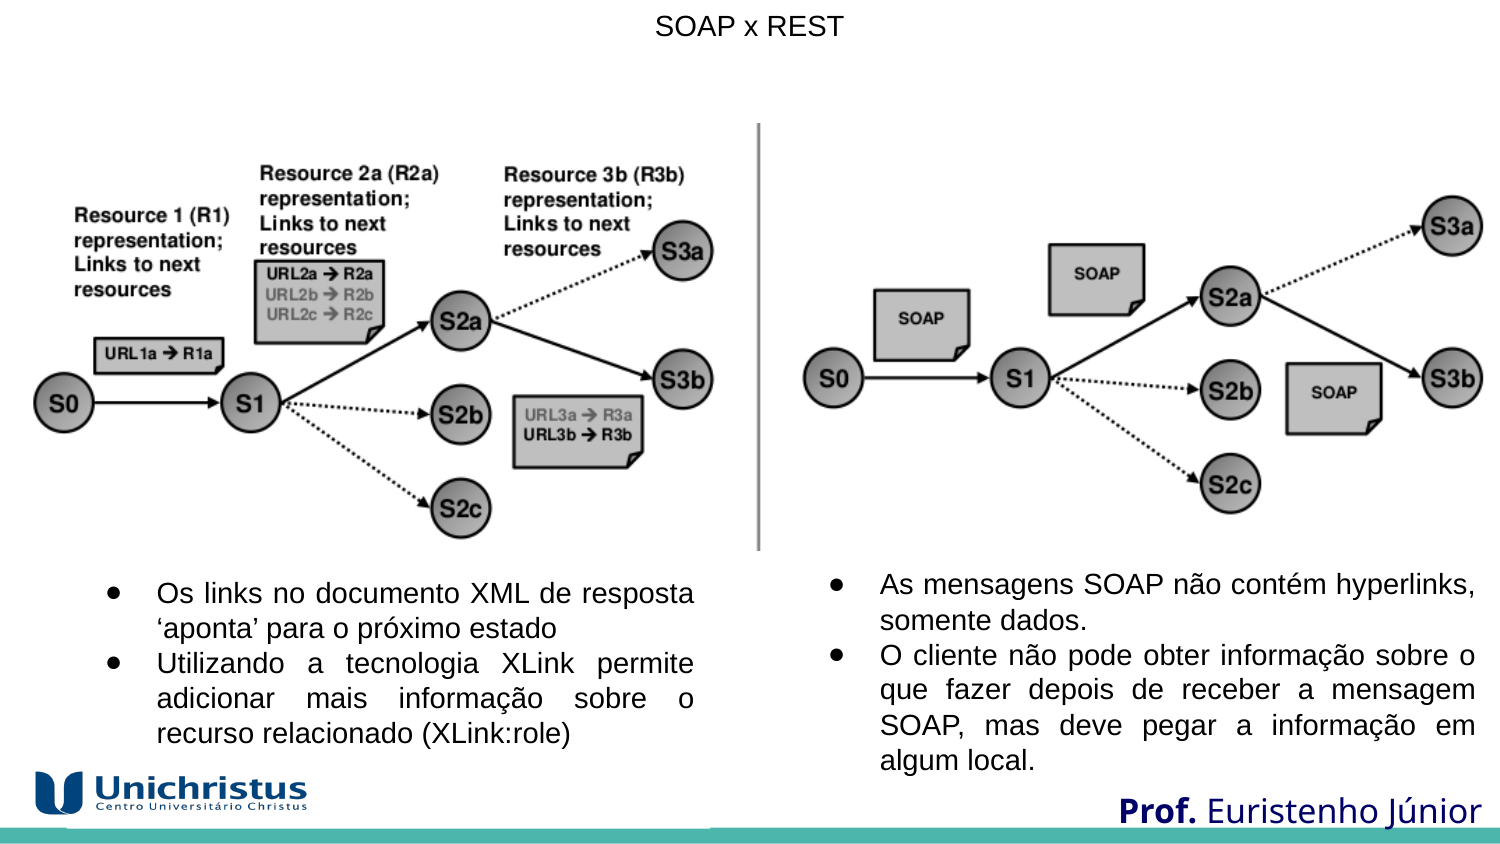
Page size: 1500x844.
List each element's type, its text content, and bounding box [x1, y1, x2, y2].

list [51, 551, 789, 750]
text_box Os links no documento XML de resposta ‘aponta’ para o próximo estado Utilizando a tecnologia XLink permite adicionar mais informação sobre o recurso relacionado (XLink:role) [66, 559, 711, 829]
text_box As mensagens SOAP não contém hyperlinks, somente dados. O cliente não pode obter informação sobre o que fazer depois de receber a mensagem SOAP, mas deve pegar a informação em algum local. [789, 551, 1492, 821]
title SOAP x REST [51, 0, 1449, 74]
text_box Prof. Euristenho Júnior [1103, 779, 1500, 835]
picture [0, 123, 1500, 551]
picture [31, 769, 311, 816]
